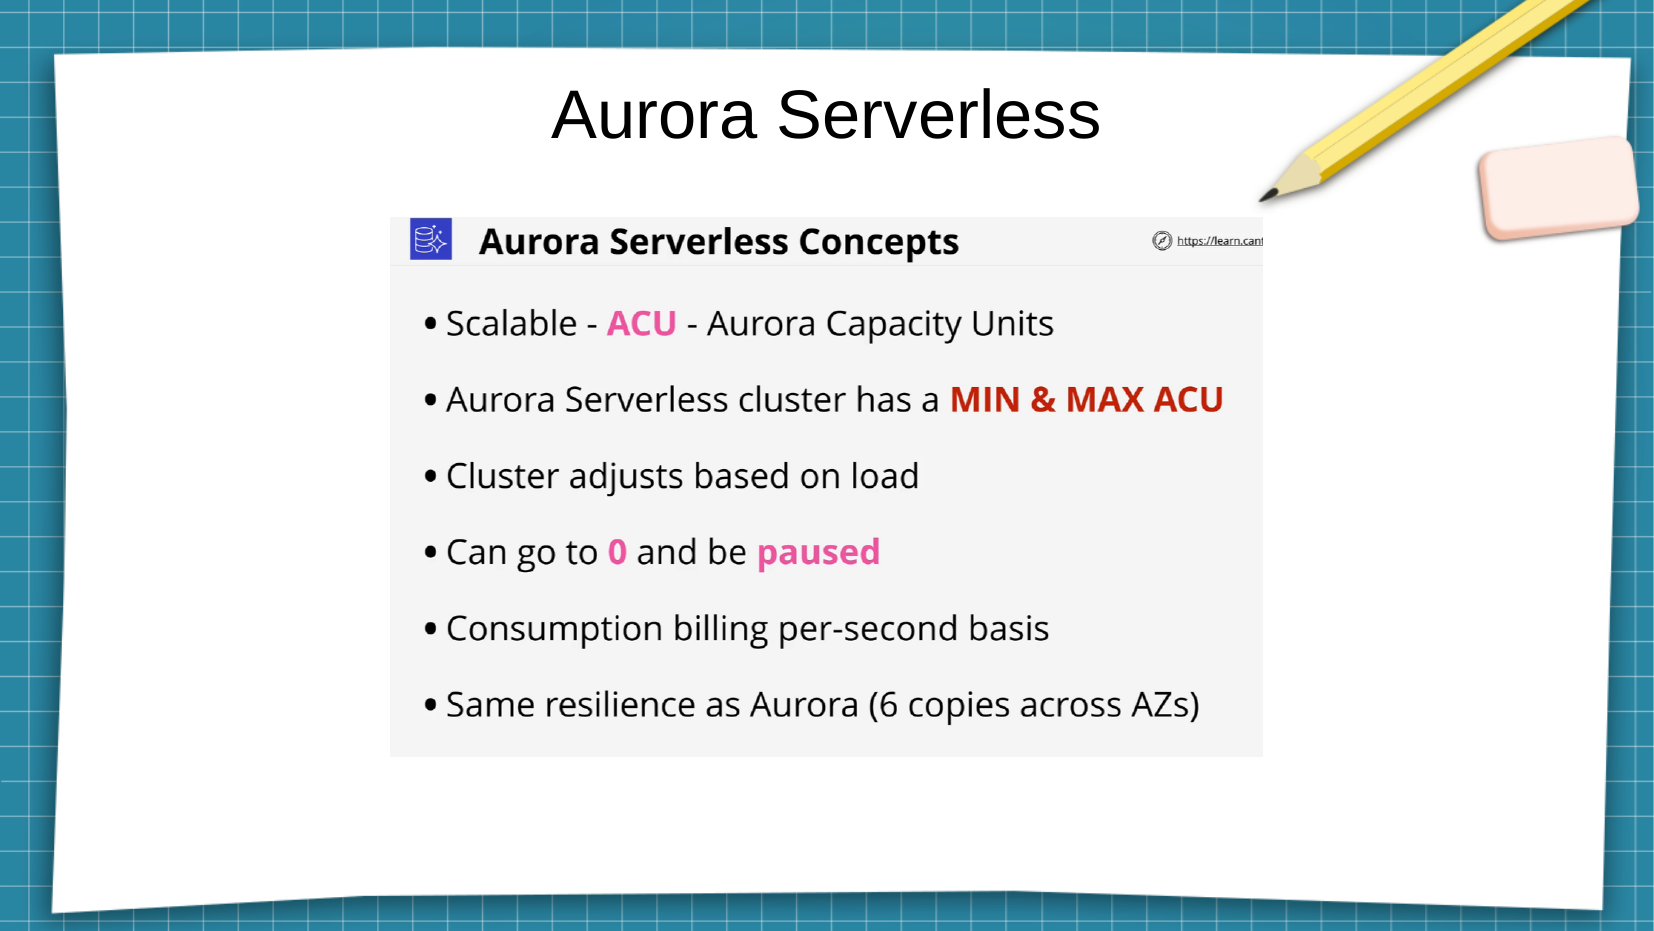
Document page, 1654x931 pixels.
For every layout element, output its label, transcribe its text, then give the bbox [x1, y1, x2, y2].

title Aurora Serverless [82, 37, 1571, 193]
picture [0, 0, 1654, 931]
